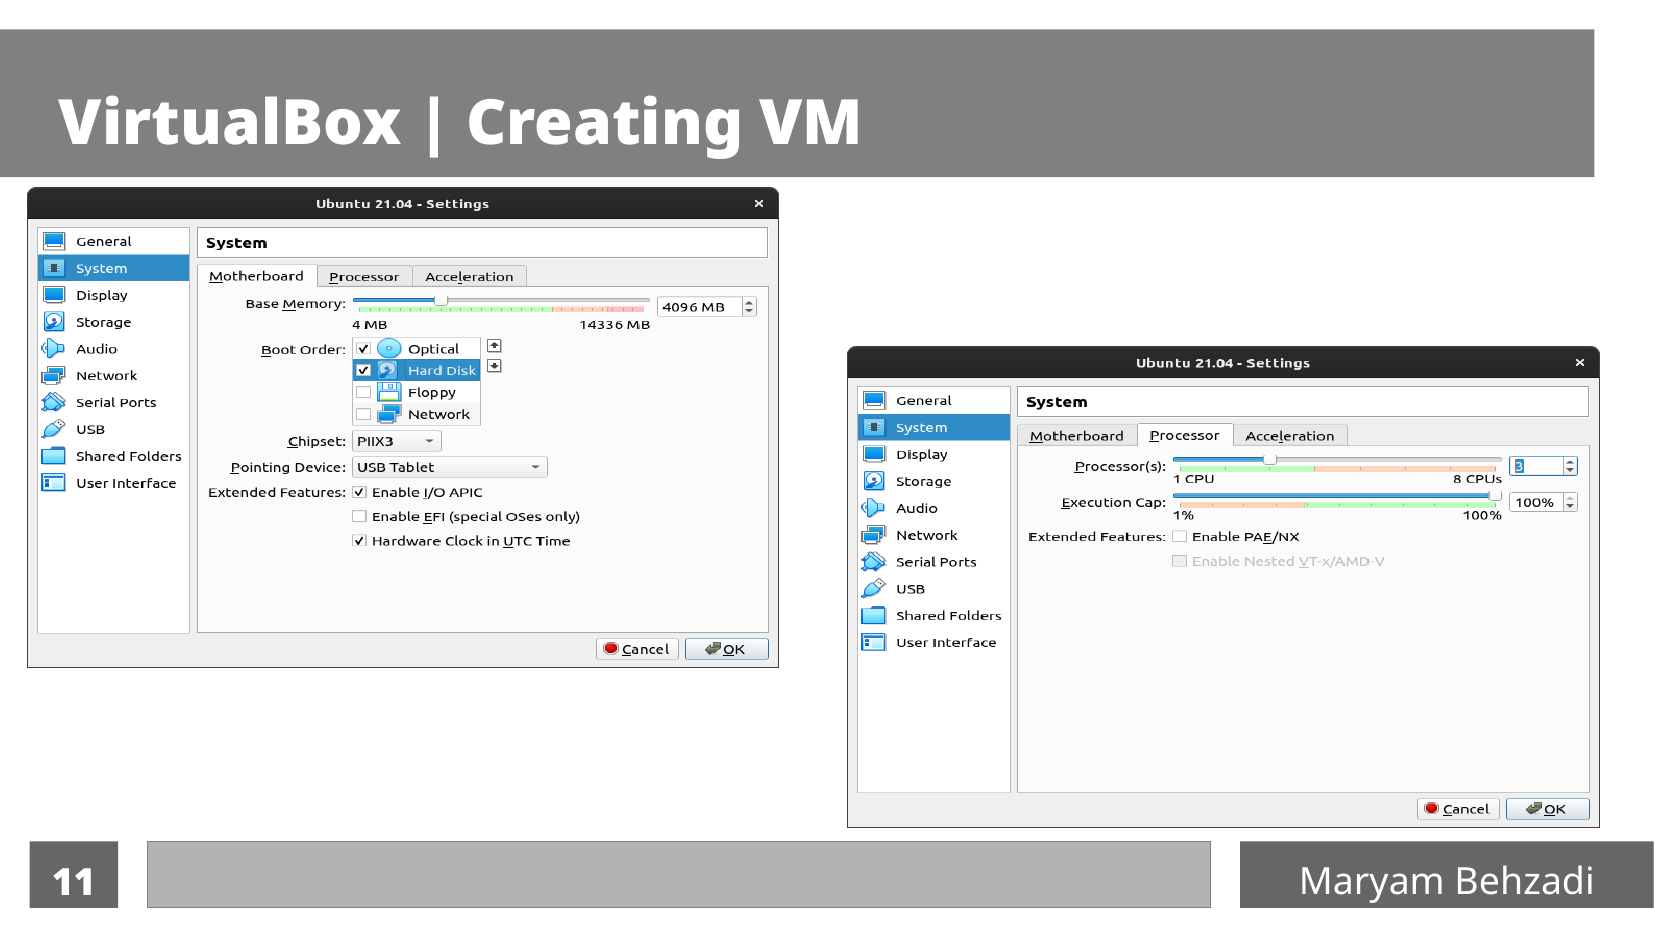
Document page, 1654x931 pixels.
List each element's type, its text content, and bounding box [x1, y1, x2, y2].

title VirtualBox | Creating VM [59, 44, 1595, 163]
picture [18, 187, 789, 676]
picture [838, 346, 1610, 835]
